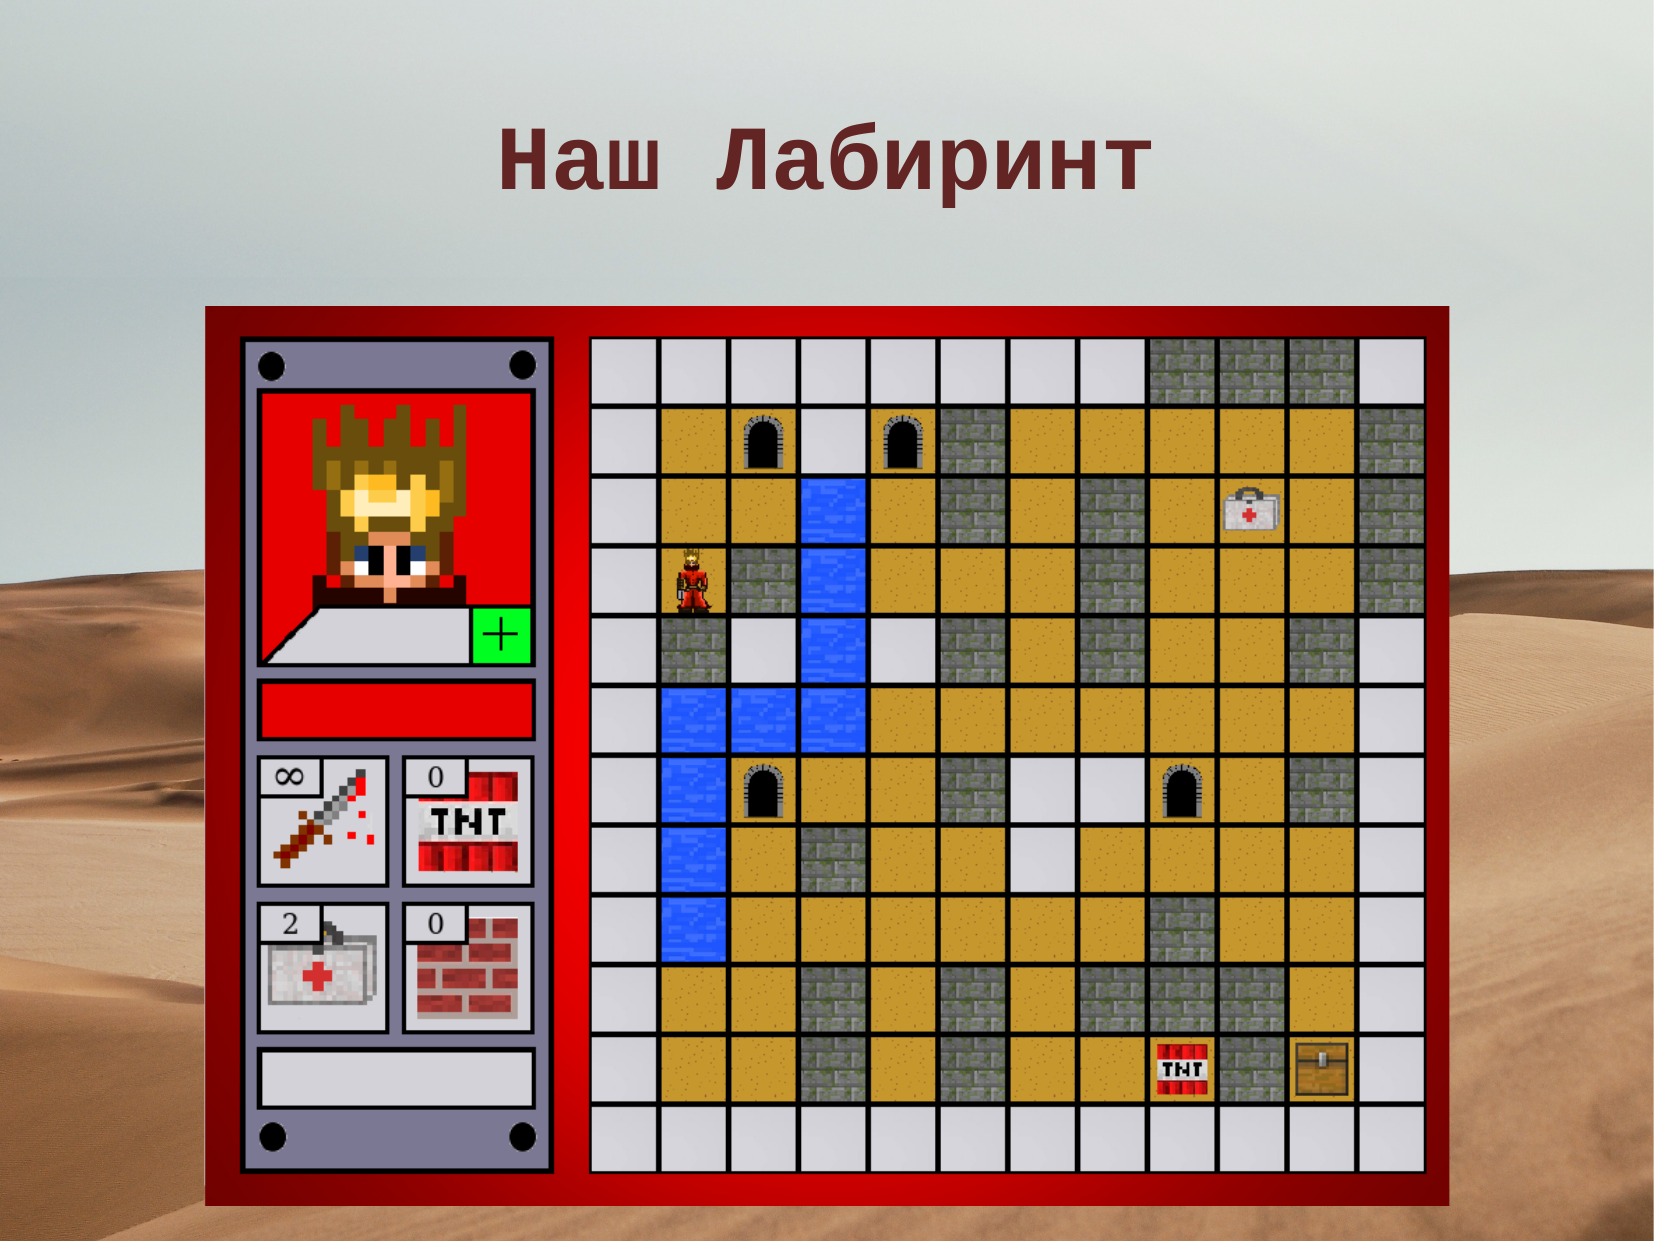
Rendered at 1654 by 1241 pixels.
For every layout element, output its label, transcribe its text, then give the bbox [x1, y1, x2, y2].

title Наш Лабиринт [82, 47, 1571, 259]
picture [0, 0, 1654, 1241]
